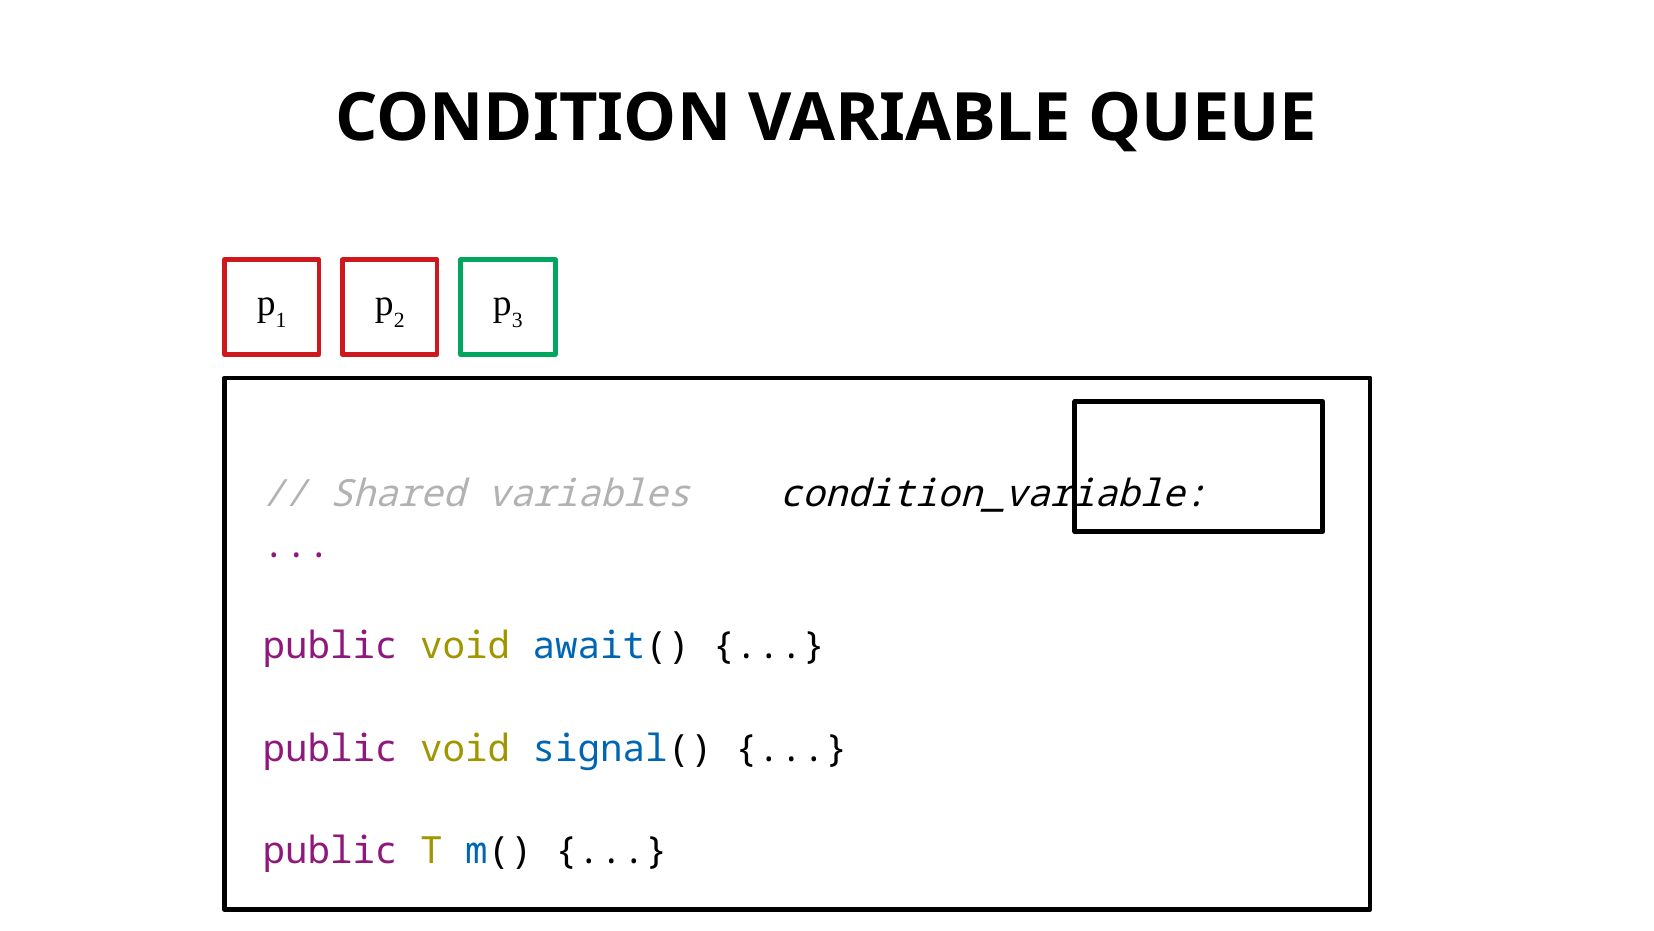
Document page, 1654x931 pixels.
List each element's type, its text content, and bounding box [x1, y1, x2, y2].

text_box [224, 377, 1371, 910]
text_box p3 [460, 259, 556, 355]
title CONDITION VARIABLE QUEUE [82, 36, 1571, 193]
text_box // Shared variables condition_variable: ... public void await() {...} public void signal() {...} public T m() {...} ... [1077, 413, 1312, 529]
text_box p2 [342, 259, 438, 355]
text_box // Shared variables condition_variable: ... public void await() {...} public void signal() {...} public T m() {...} ... [248, 413, 1312, 857]
text_box p1 [224, 259, 319, 355]
